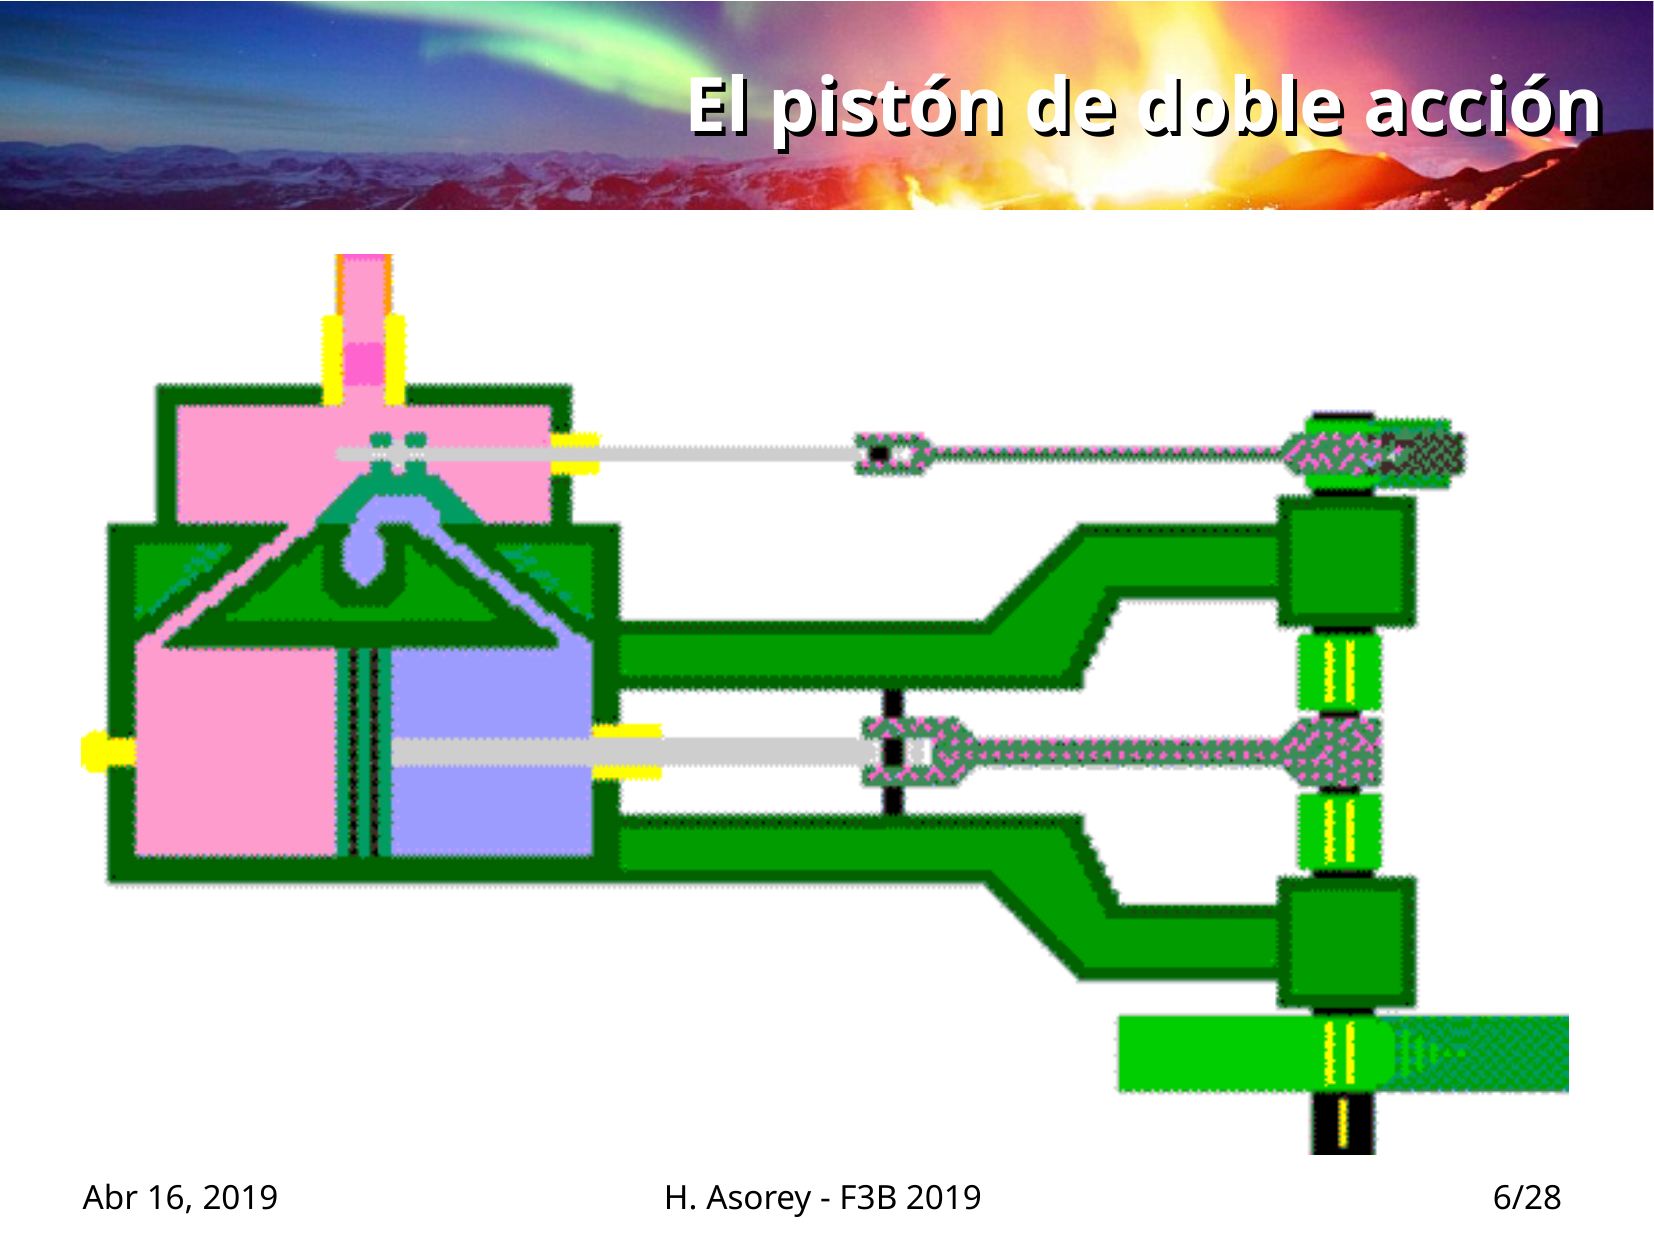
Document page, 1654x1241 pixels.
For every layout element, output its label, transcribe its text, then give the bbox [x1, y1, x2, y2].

title El pistón de doble acción [45, 15, 1606, 191]
picture [0, 1, 1654, 210]
picture [81, 254, 1569, 1156]
